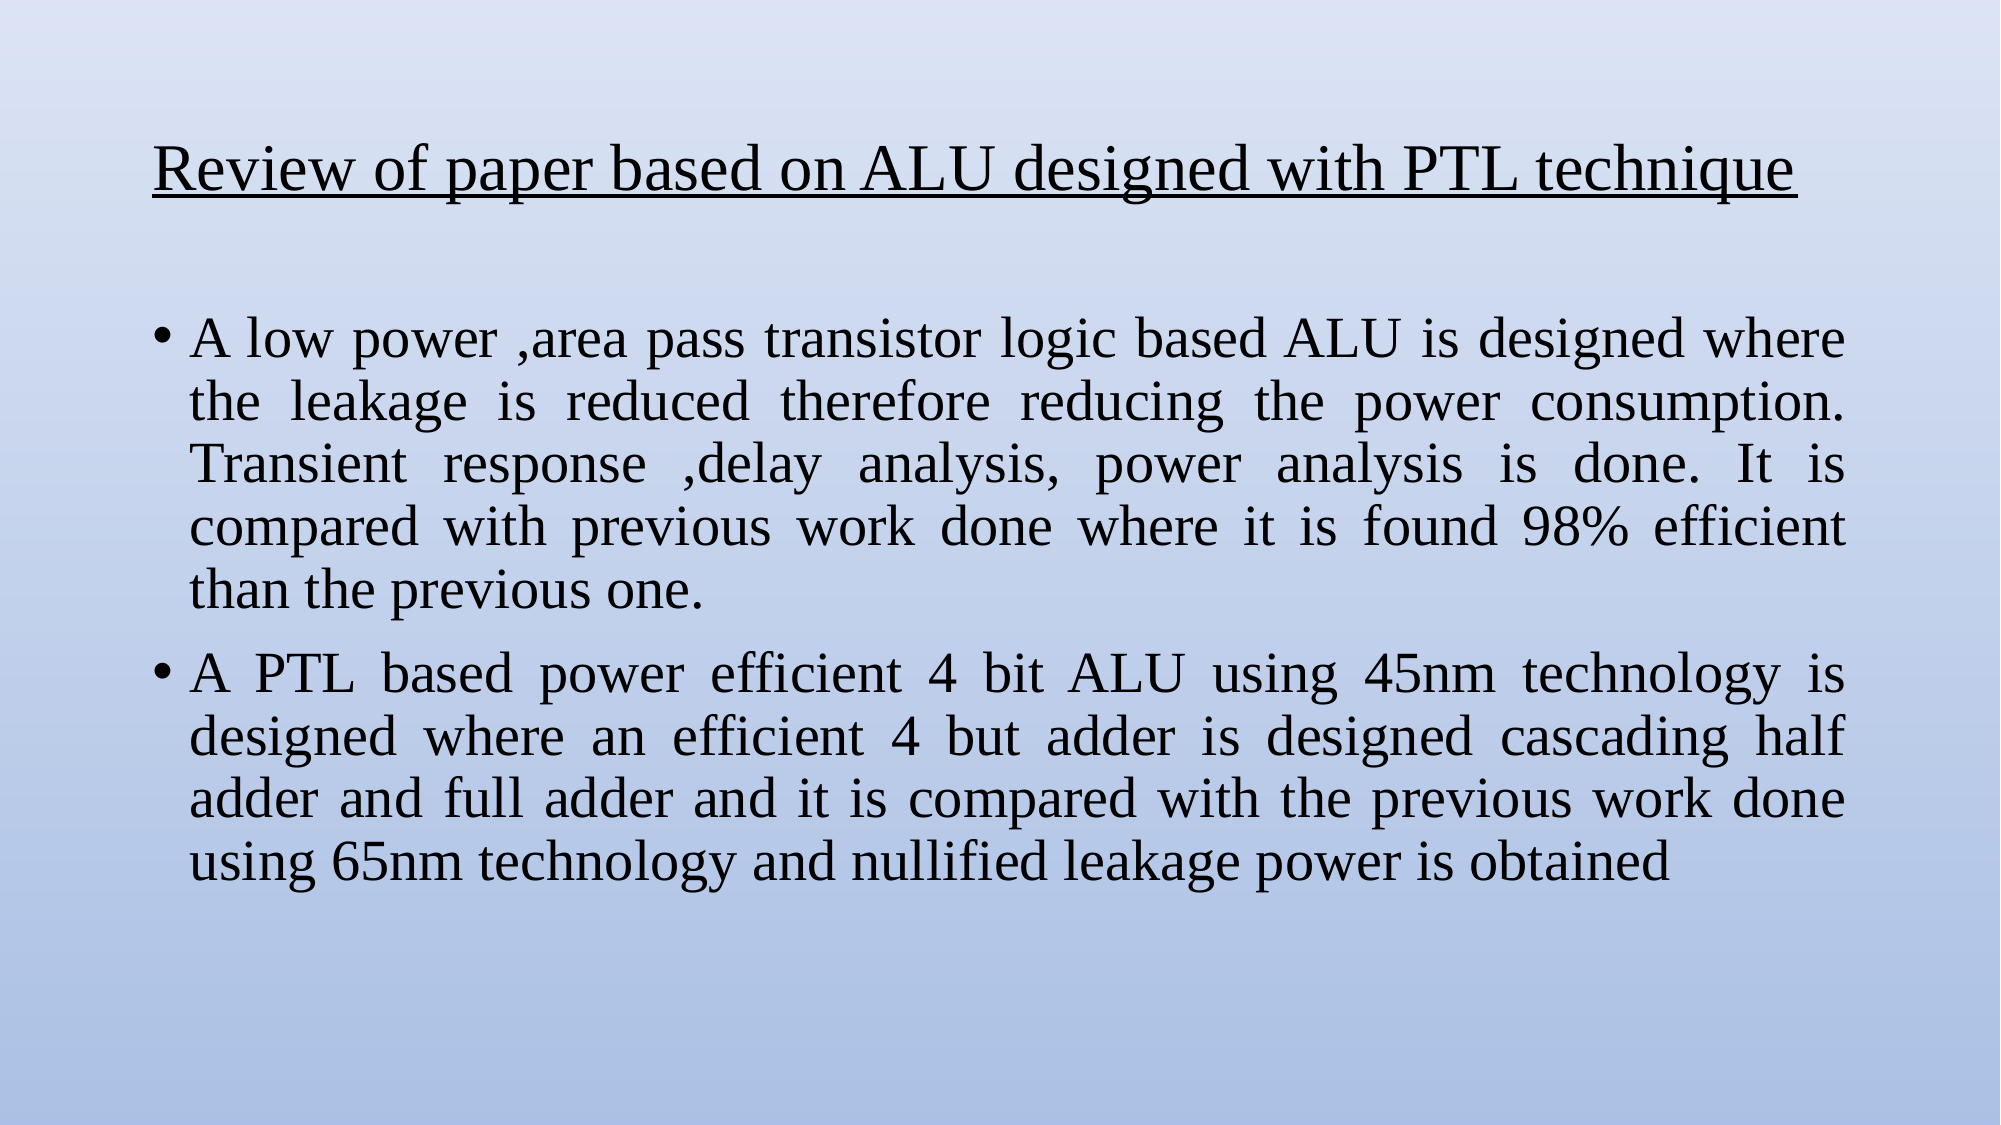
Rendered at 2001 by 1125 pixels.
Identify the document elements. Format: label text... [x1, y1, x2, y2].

title Review of paper based on ALU designed with PTL technique [137, 59, 1863, 278]
list A low power ,area pass transistor logic based ALU is designed where the leakage is reduced therefore reducing the power consumption. Transient response ,delay analysis, power analysis is done. It is compared with previous work done where it is found 98% efficient than the previous one. A PTL based power efficient 4 bit ALU using 45nm technology is designed where an efficient 4 but adder is designed cascading half adder and full adder and it is compared with the previous work done using 65nm technology and nullified leakage power is obtained [137, 299, 1863, 1014]
